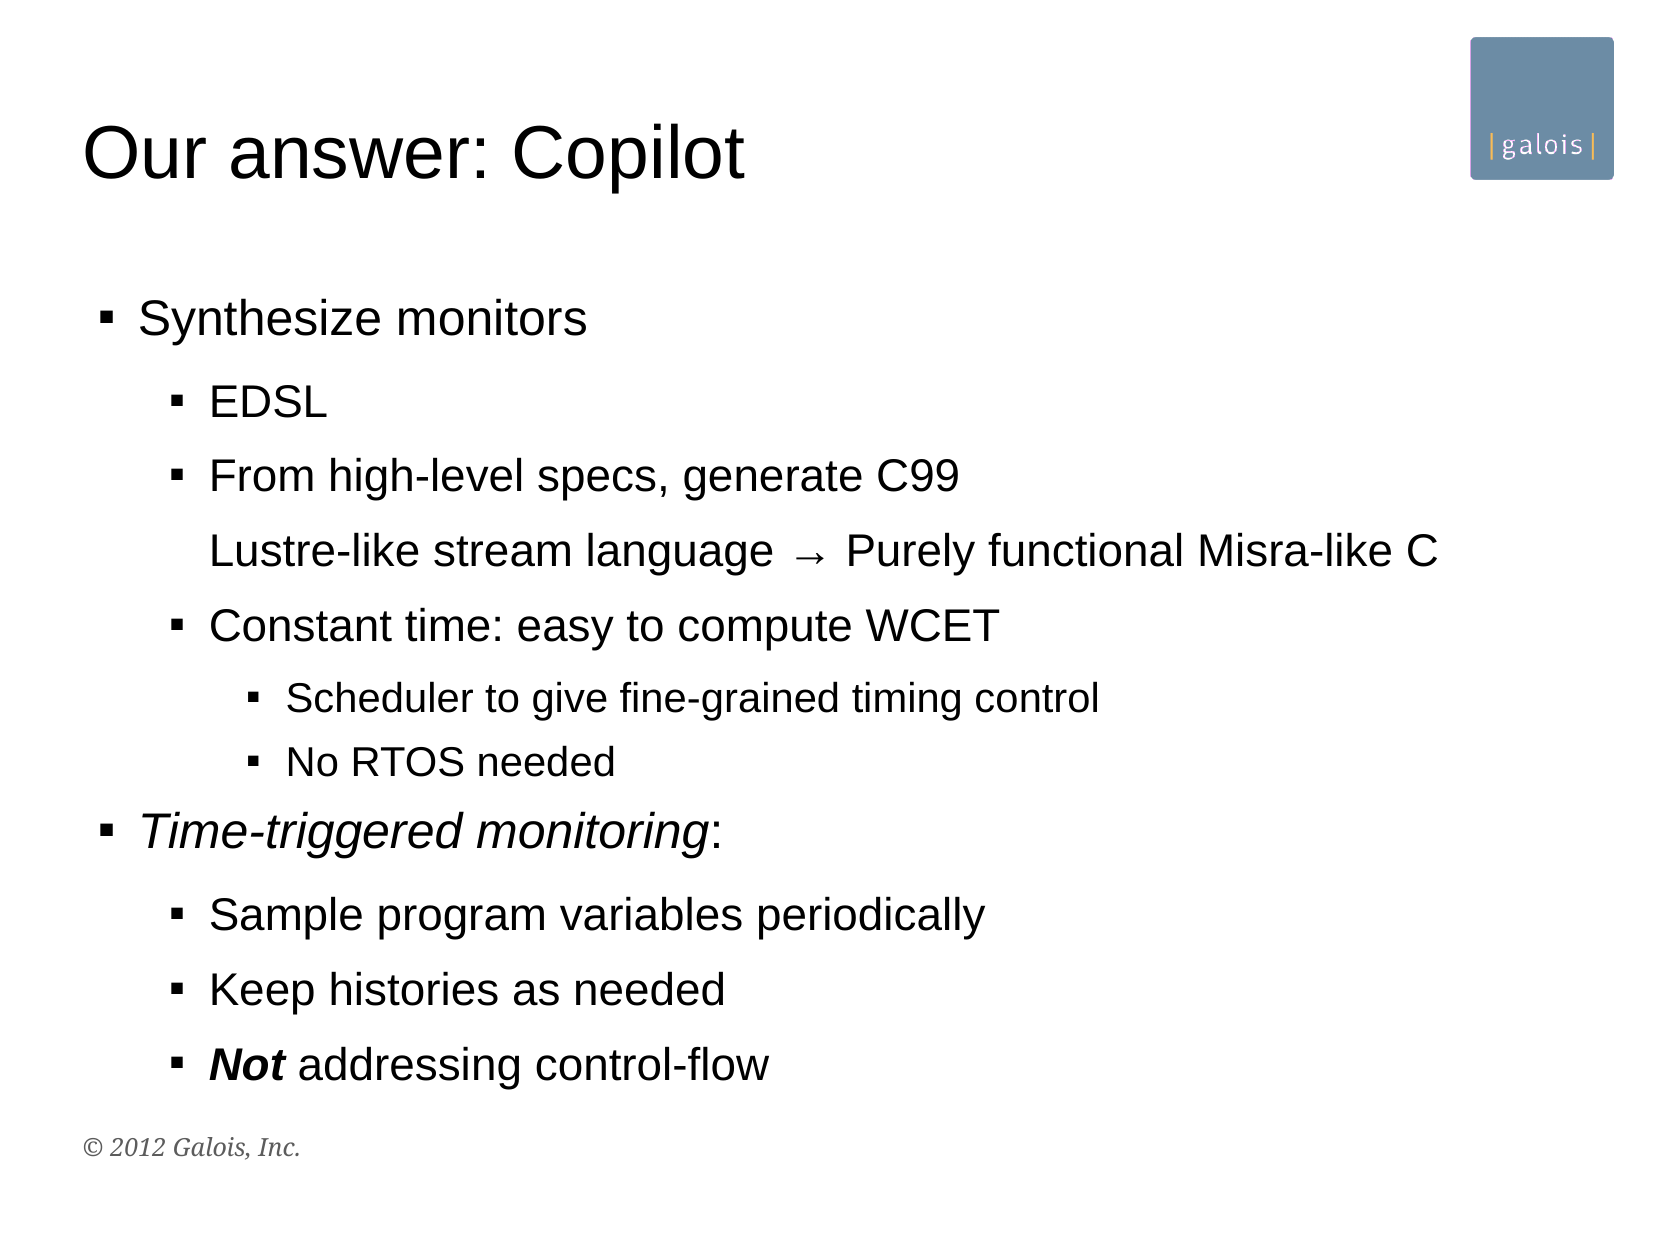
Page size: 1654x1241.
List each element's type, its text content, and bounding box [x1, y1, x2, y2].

title Our answer: Copilot [82, 56, 1571, 250]
list Synthesize monitors EDSL From high-level specs, generate C99 Lustre-like stream language → Purely functional Misra-like C Constant time: easy to compute WCET Scheduler to give fine-grained timing control No RTOS needed Time-triggered monitoring: Sample program variables periodically Keep histories as needed Not addressing control-flow [82, 290, 1571, 1109]
picture [1462, 29, 1621, 188]
